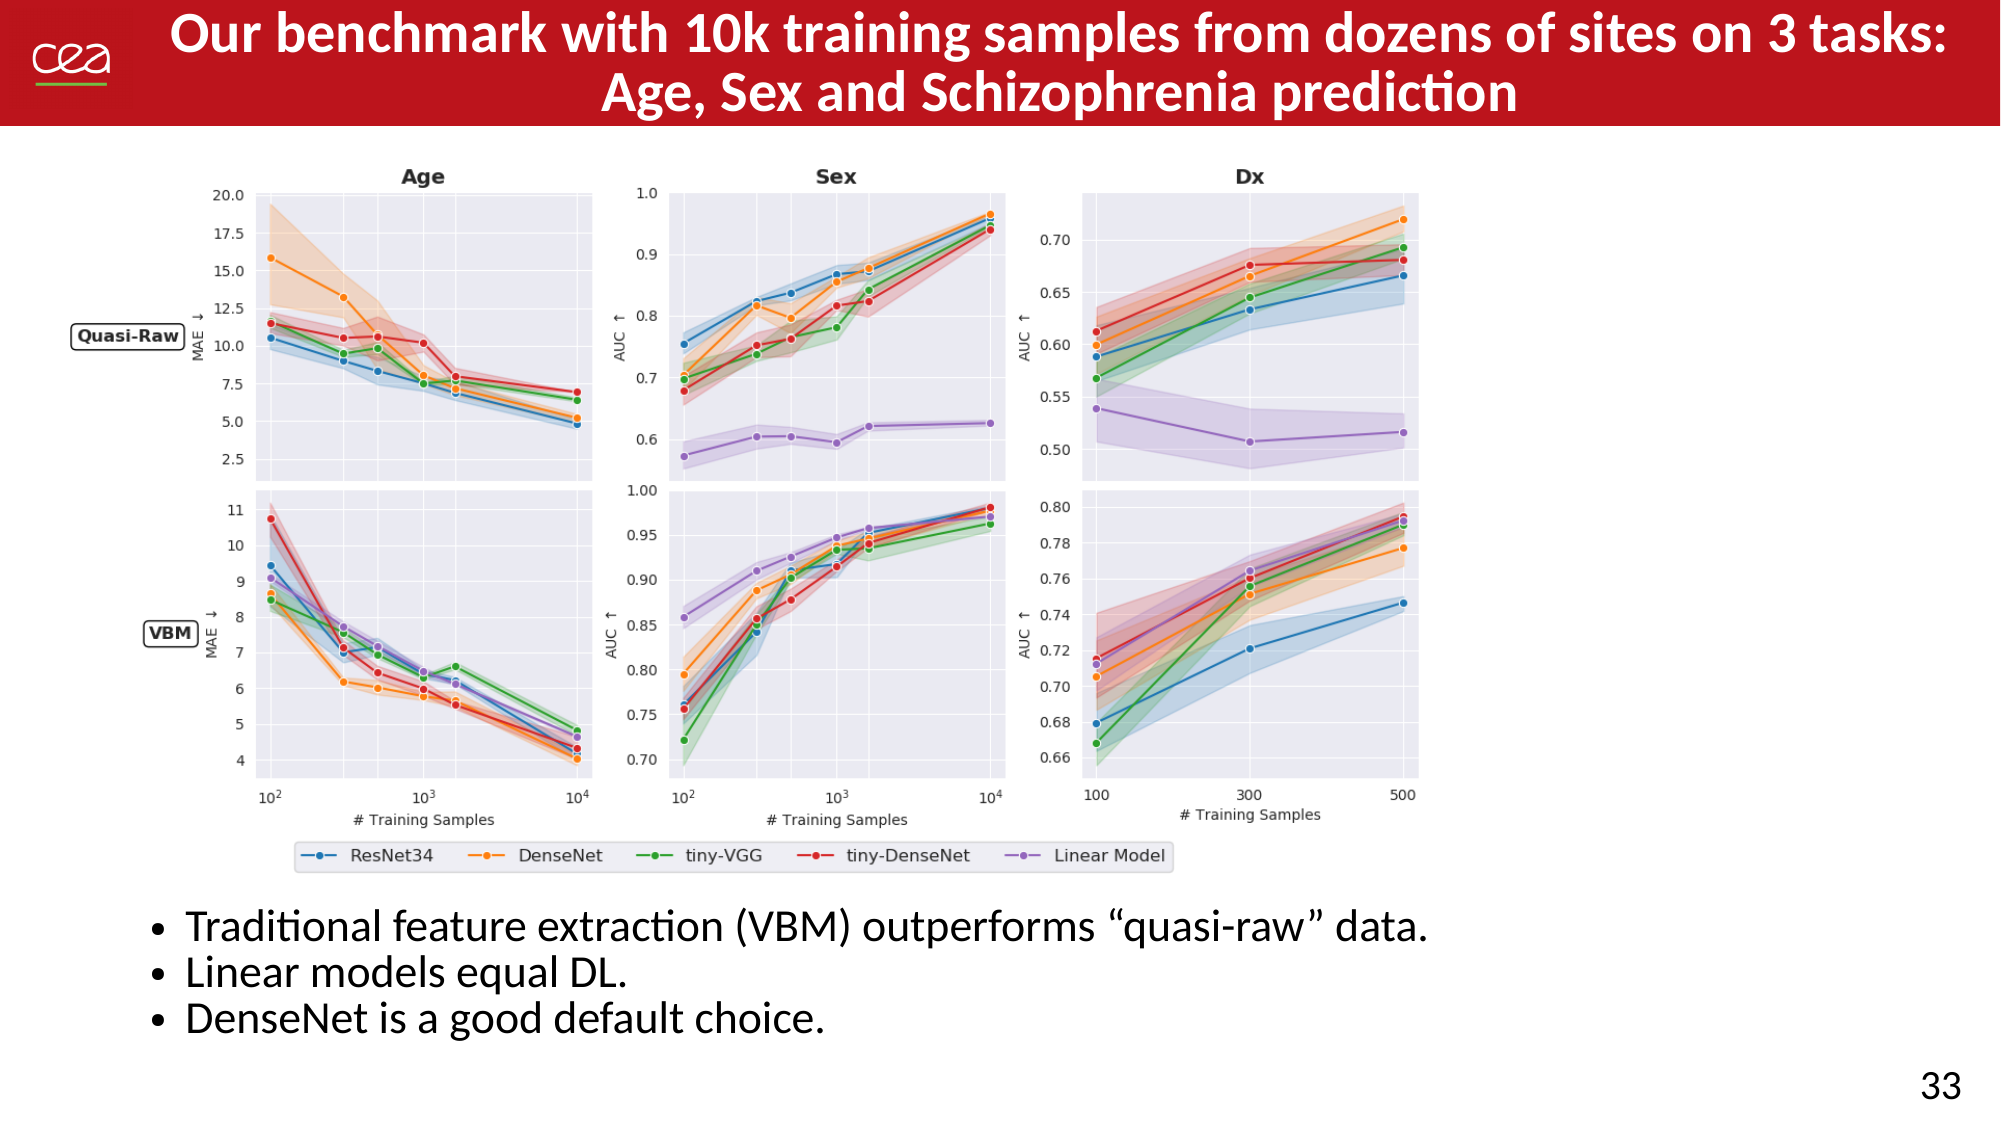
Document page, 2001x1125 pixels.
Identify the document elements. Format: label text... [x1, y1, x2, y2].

picture [9, 8, 133, 109]
picture [67, 164, 1426, 877]
text_box Traditional feature extraction (VBM) outperforms “quasi-raw” data. Linear models equal DL. DenseNet is a good default choice. [135, 900, 1538, 1053]
title Our benchmark with 10k training samples from dozens of sites on 3 tasks: Age, Sex and Schizophrenia prediction [120, 9, 2000, 136]
